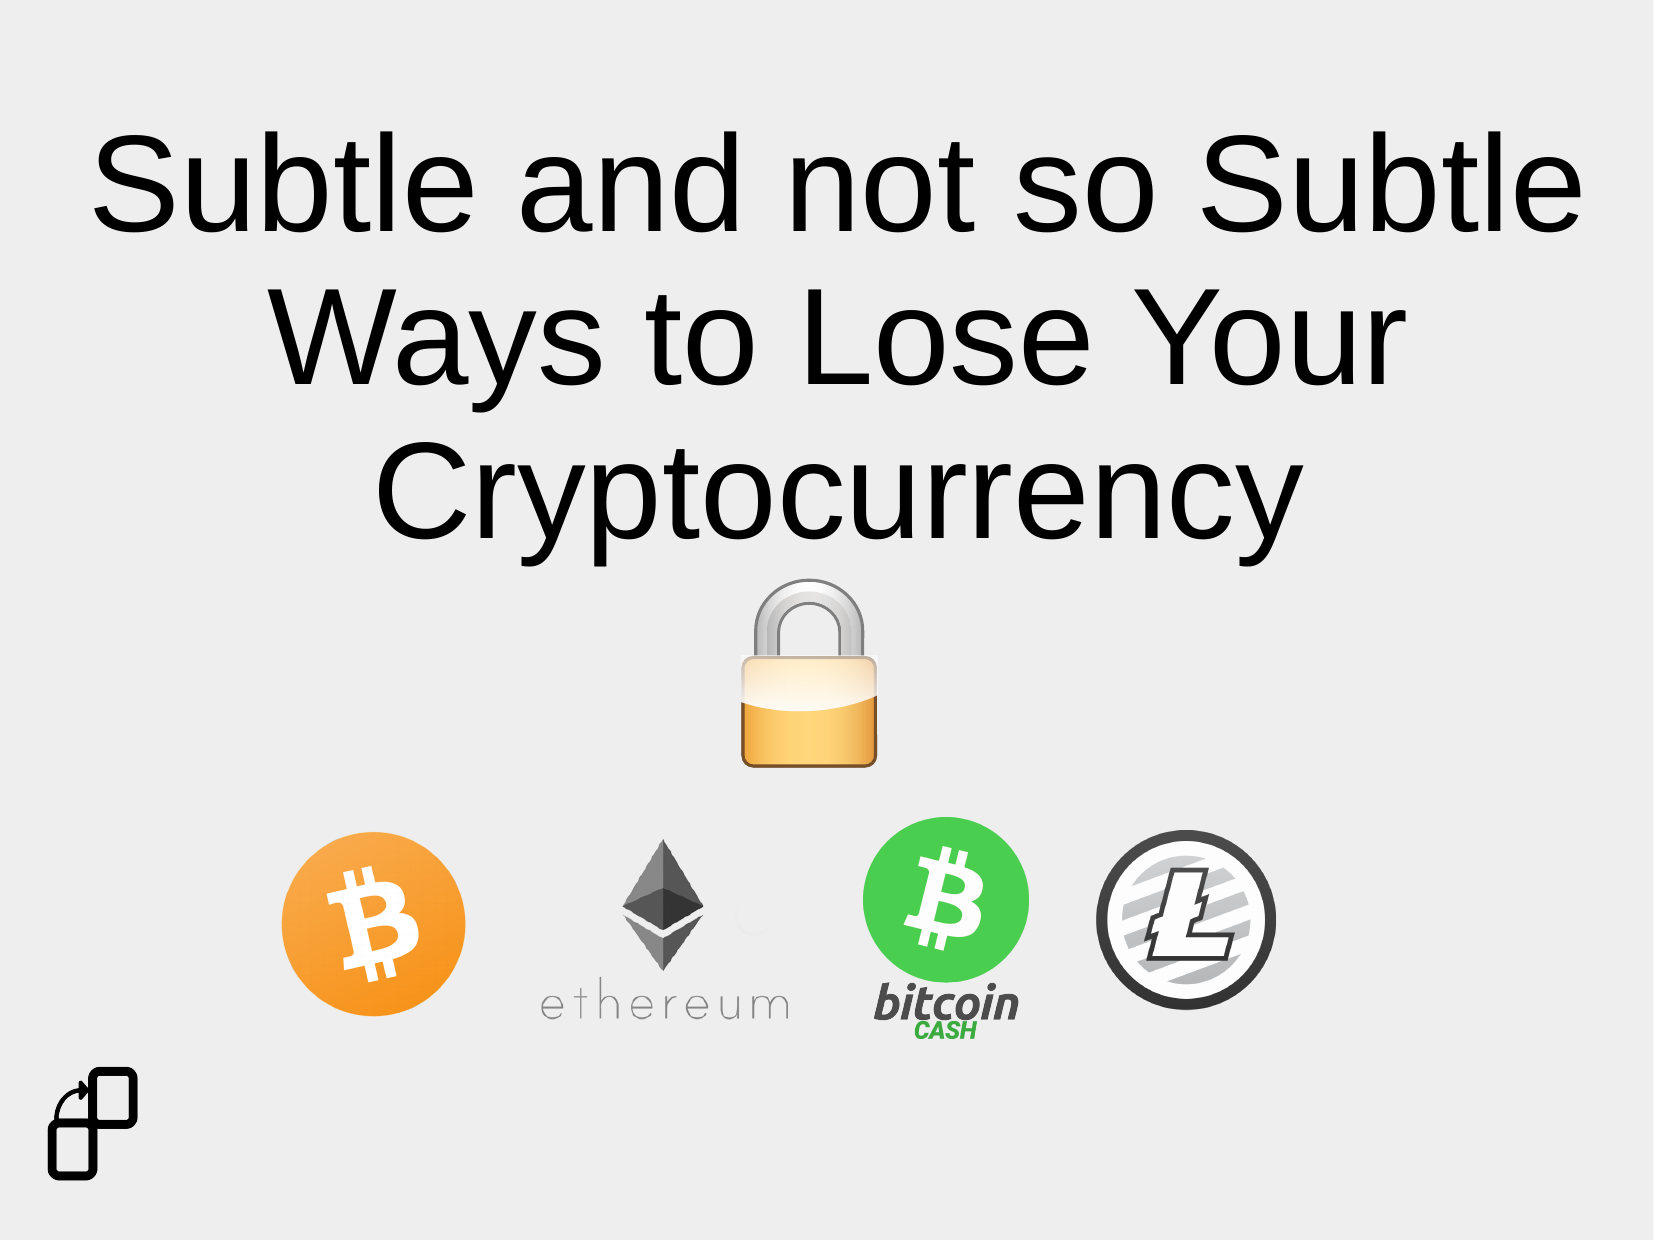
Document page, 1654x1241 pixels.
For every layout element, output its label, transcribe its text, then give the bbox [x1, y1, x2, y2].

picture [30, 1062, 153, 1186]
title Subtle and not so Subtle Ways to Lose Your Cryptocurrency [86, 0, 1591, 706]
picture [705, 570, 916, 781]
picture [250, 800, 497, 1048]
picture [863, 770, 1404, 1070]
picture [535, 809, 795, 1070]
